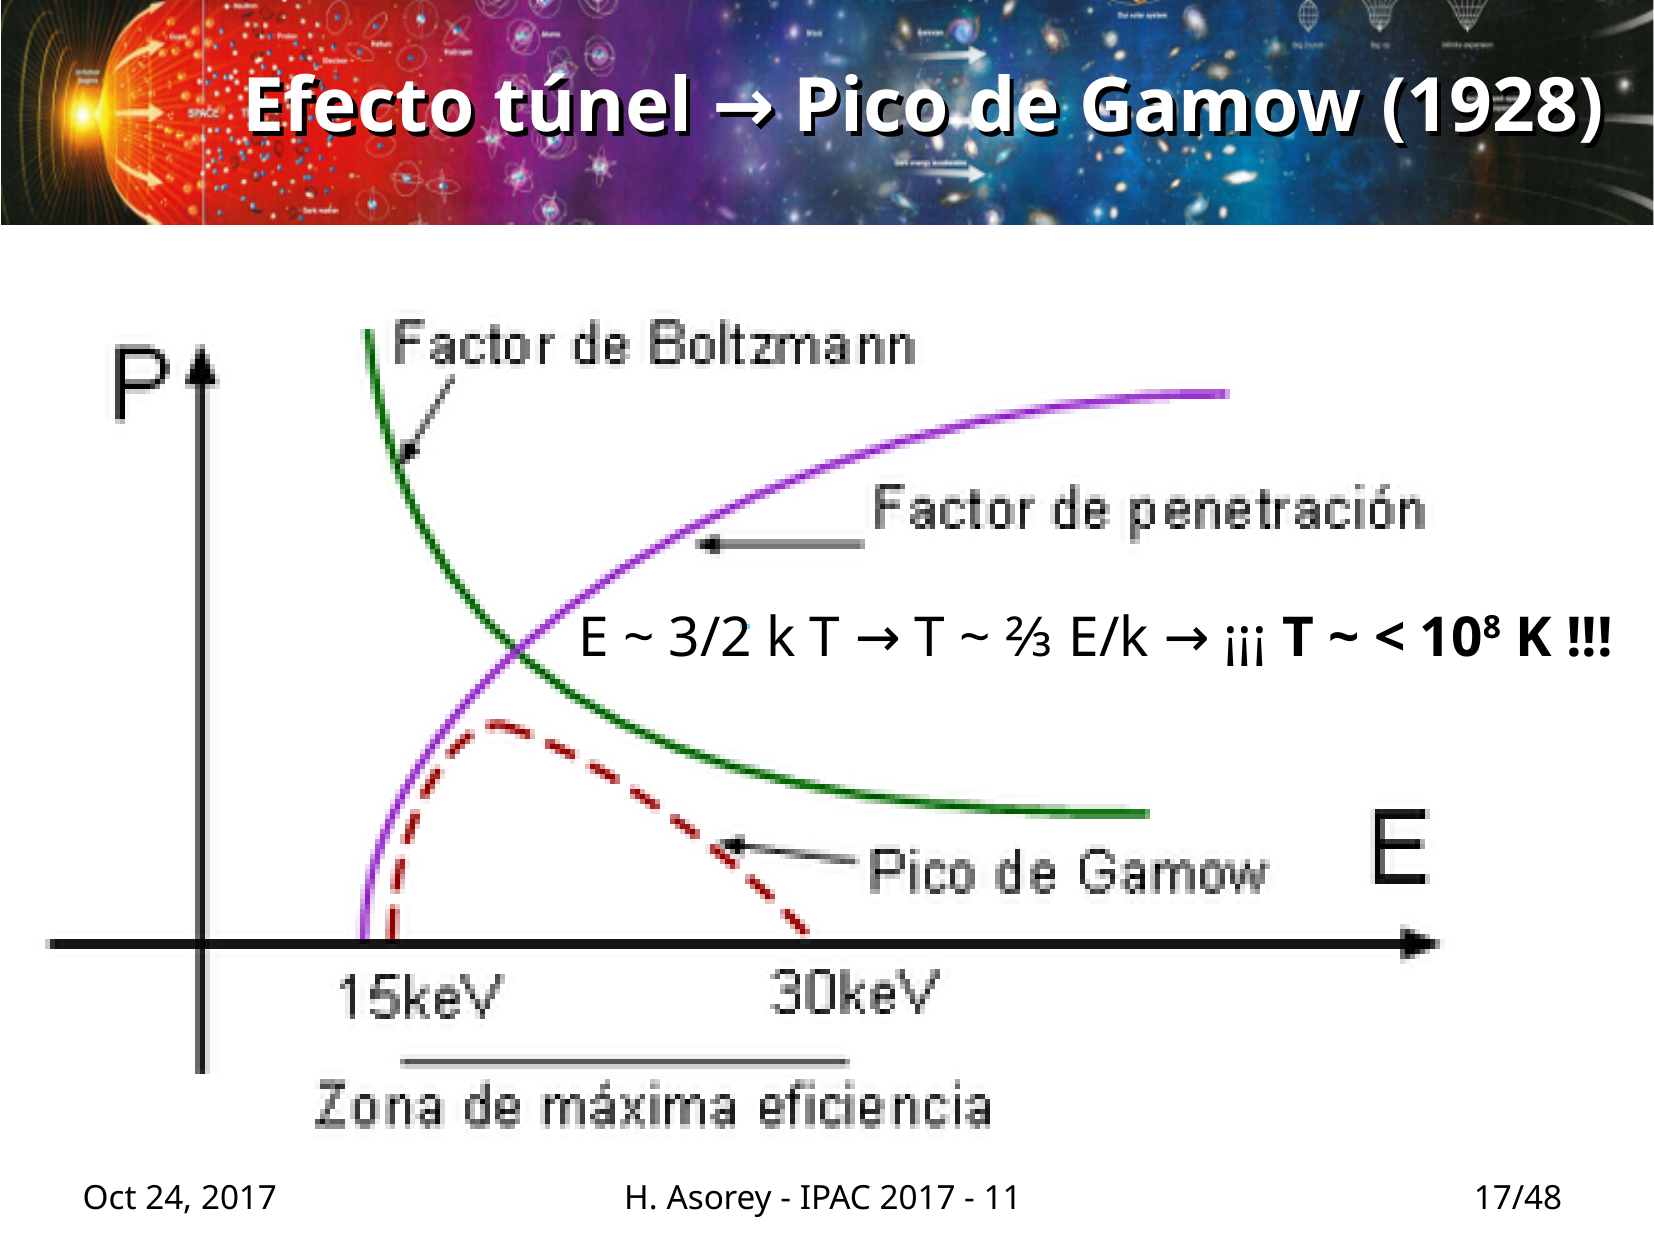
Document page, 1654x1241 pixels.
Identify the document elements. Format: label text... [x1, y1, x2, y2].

title Efecto túnel → Pico de Gamow (1928) [45, 15, 1606, 191]
text_box E ~ 3/2 k T → T ~ ⅔ E/k → ¡¡¡ T ~ < 108 K !!! [515, 597, 1642, 691]
picture [30, 269, 1531, 1171]
picture [1, 0, 1654, 225]
